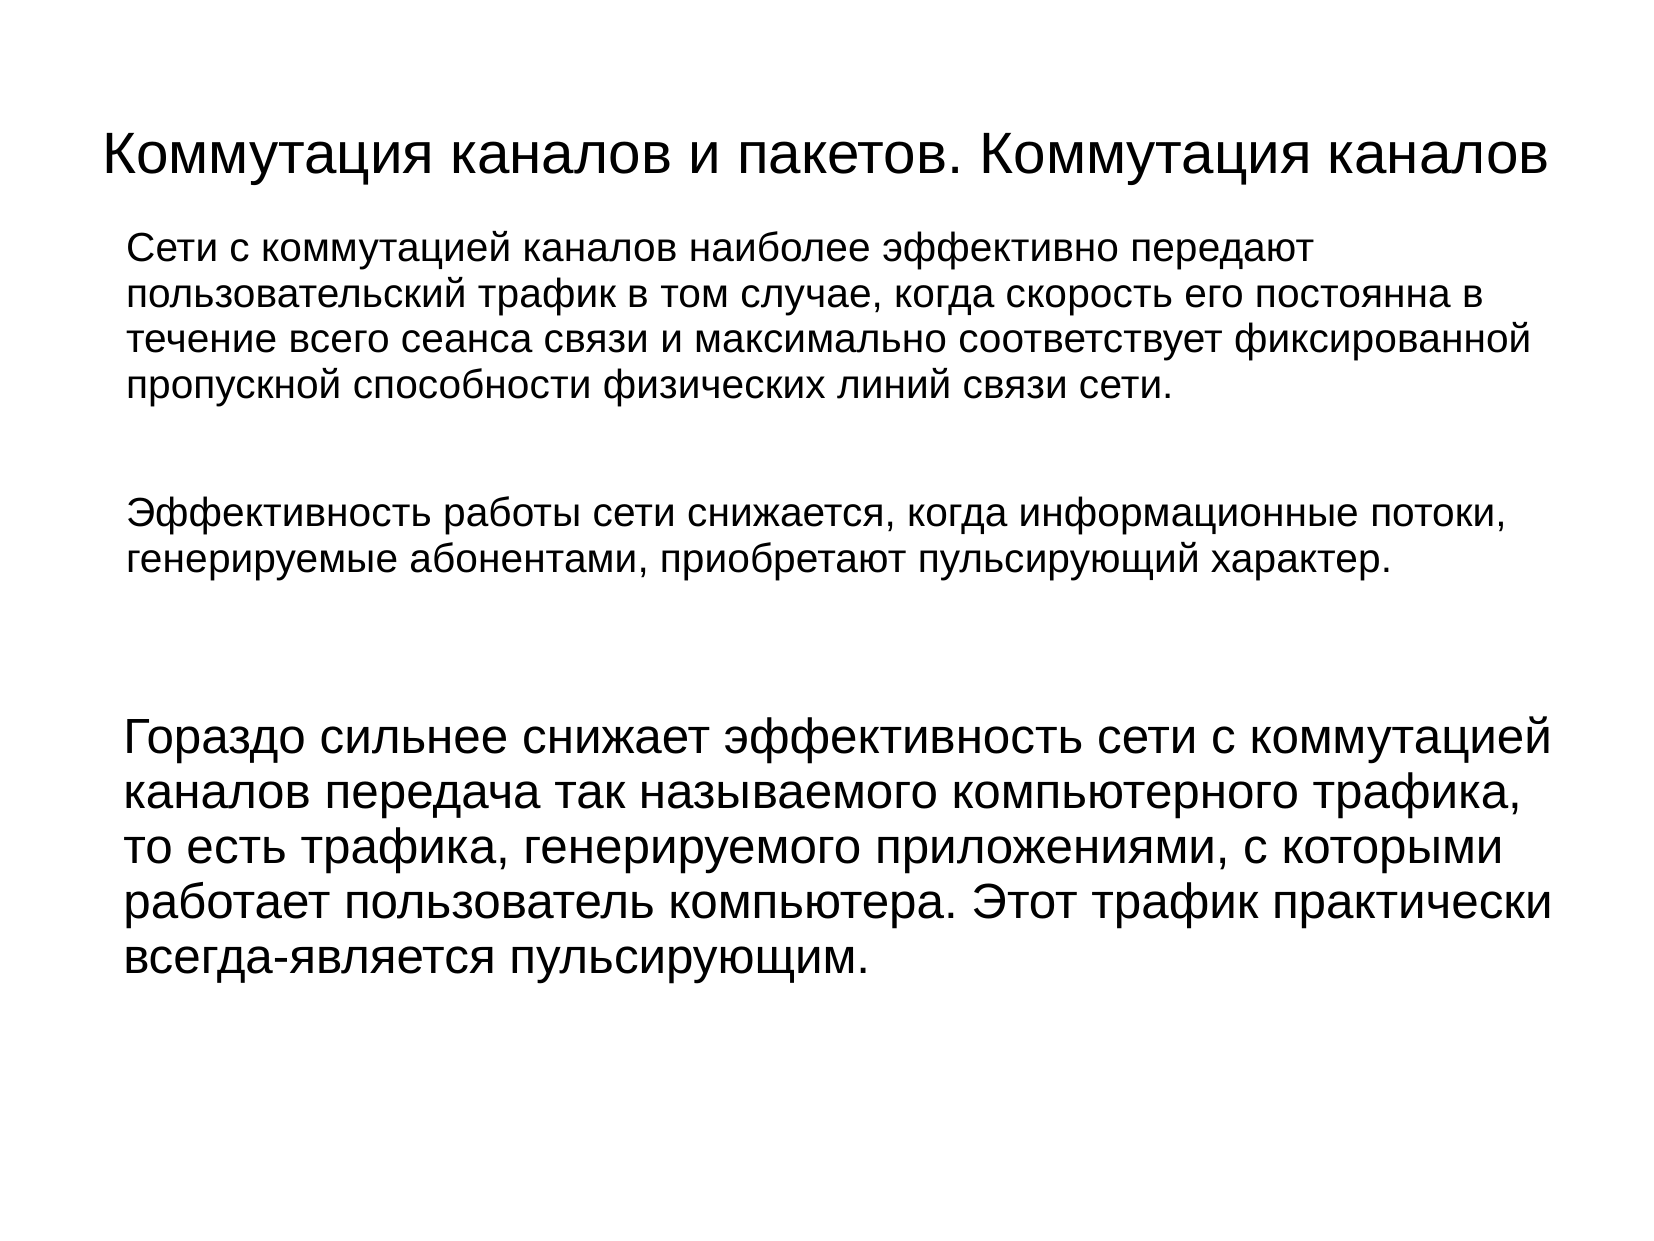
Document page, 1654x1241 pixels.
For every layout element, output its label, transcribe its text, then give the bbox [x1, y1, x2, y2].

list Гораздо сильнее снижает эффективность сети с коммутацией каналов передача так назы­ваемого компьютерного трафика, то есть трафика, генерируемого приложениями, с которыми работает пользователь компьютера. Этот трафик практически всегда-является пульсирующим. [70, 708, 1560, 1040]
title Коммутация каналов и пакетов. Коммутация каналов [82, 49, 1571, 224]
list Сети с коммутацией каналов наиболее эффективно передают пользовательский трафик в том случае, когда скорость его постоянна в течение всего сеанса связи и максимально соответствует фиксированной пропускной способности физических линий связи сети. Эффективность работы сети снижается, когда информационные потоки, генерируемые абонентами, приобретают пульсирующий характер. [82, 224, 1571, 591]
